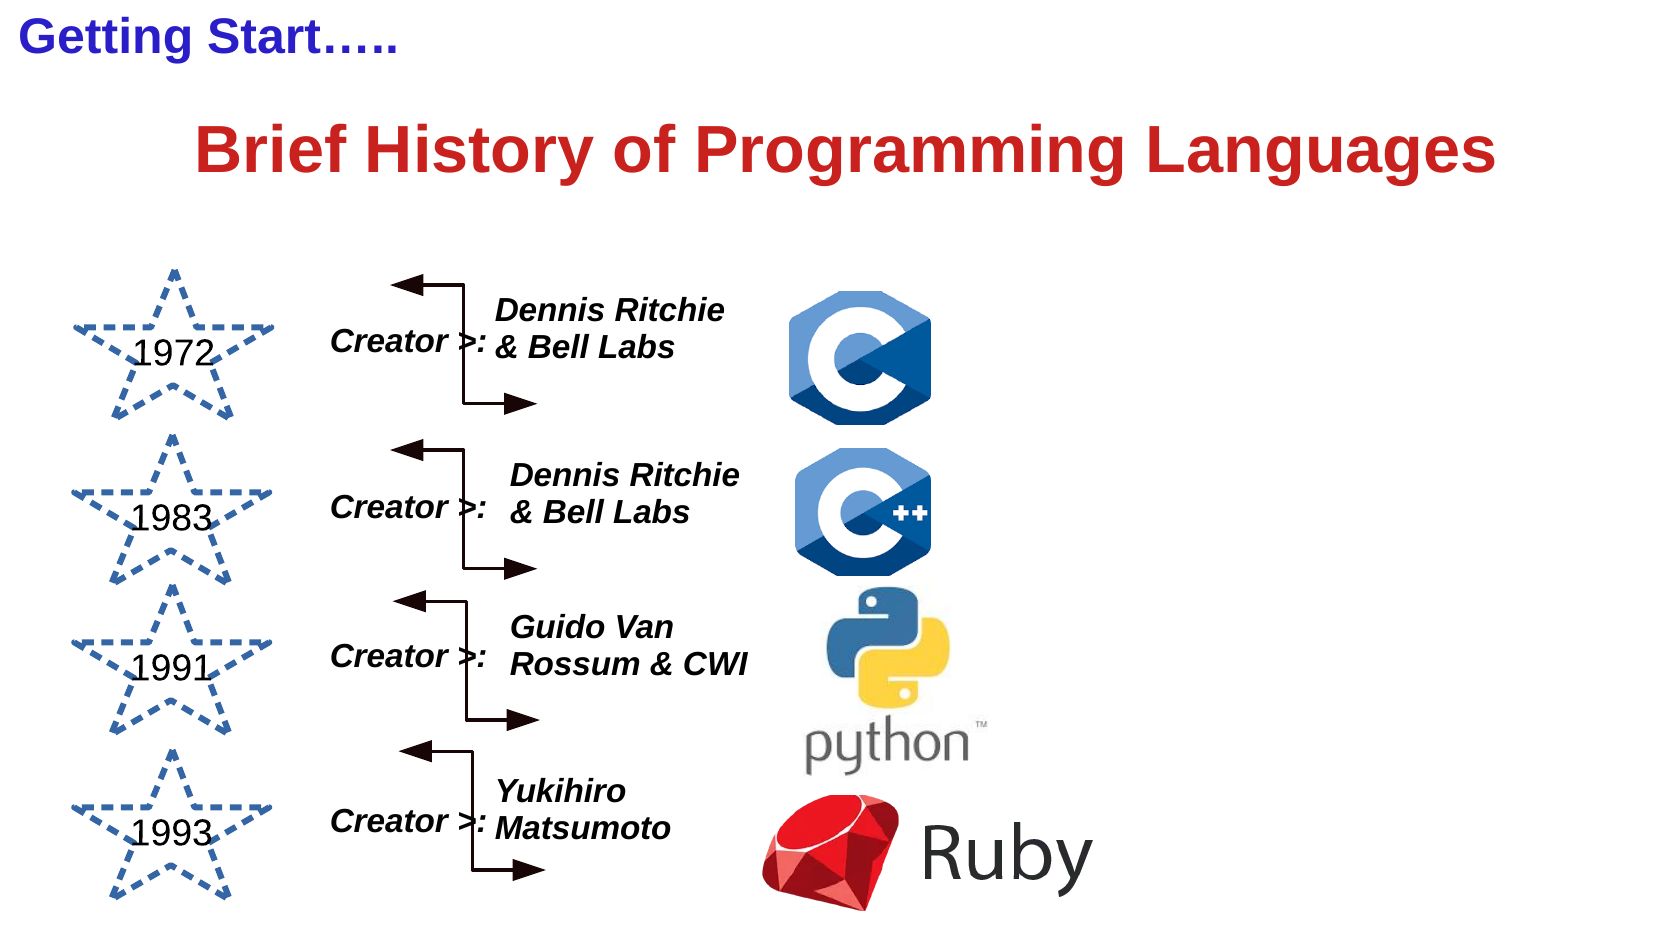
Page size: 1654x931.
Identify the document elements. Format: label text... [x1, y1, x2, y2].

text_box Getting Start….. [0, 1, 419, 72]
picture [784, 585, 991, 779]
picture [795, 448, 931, 576]
text_box Dennis Ritchie & Bell Labs [480, 283, 766, 404]
text_box Creator >: [315, 630, 495, 719]
text_box 1983 [74, 435, 270, 586]
text_box Creator >: [315, 795, 480, 884]
text_box Yukihiro Matsumoto [480, 765, 766, 886]
picture [750, 795, 1126, 918]
picture [789, 291, 931, 425]
text_box Brief History of Programming Languages [180, 105, 1531, 269]
text_box 1993 [74, 750, 270, 901]
text_box Creator >: [315, 481, 526, 571]
text_box 1972 [76, 270, 272, 421]
text_box 1991 [74, 585, 270, 736]
text_box Guido Van Rossum & CWI [495, 601, 781, 722]
text_box Dennis Ritchie & Bell Labs [495, 448, 781, 569]
text_box Creator >: [315, 315, 480, 404]
